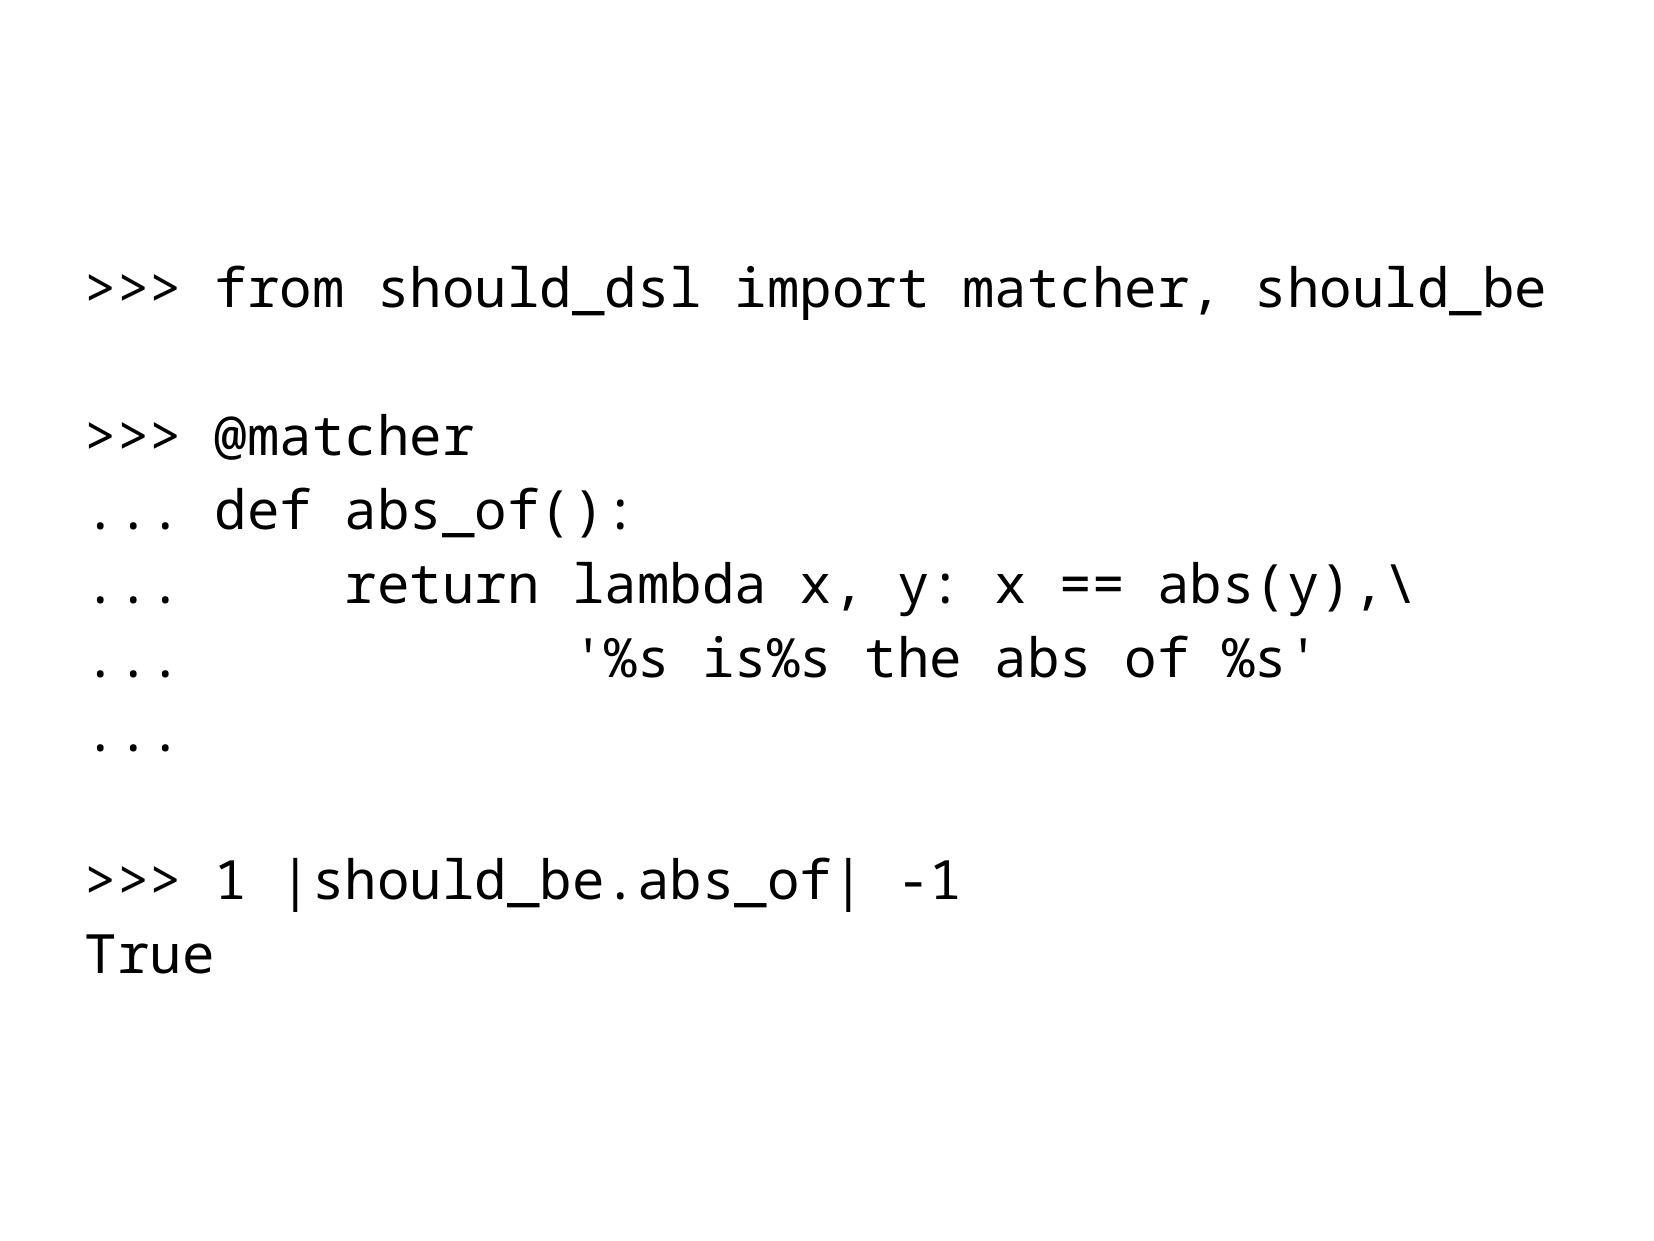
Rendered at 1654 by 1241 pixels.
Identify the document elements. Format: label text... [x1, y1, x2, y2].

text_box >>> from should_dsl import matcher, should_be >>> @matcher ... def abs_of(): ... return lambda x, y: x == abs(y),\ ... '%s is%s the abs of %s' ... >>> 1 |should_be.abs_of| -1 True [70, 241, 1574, 887]
